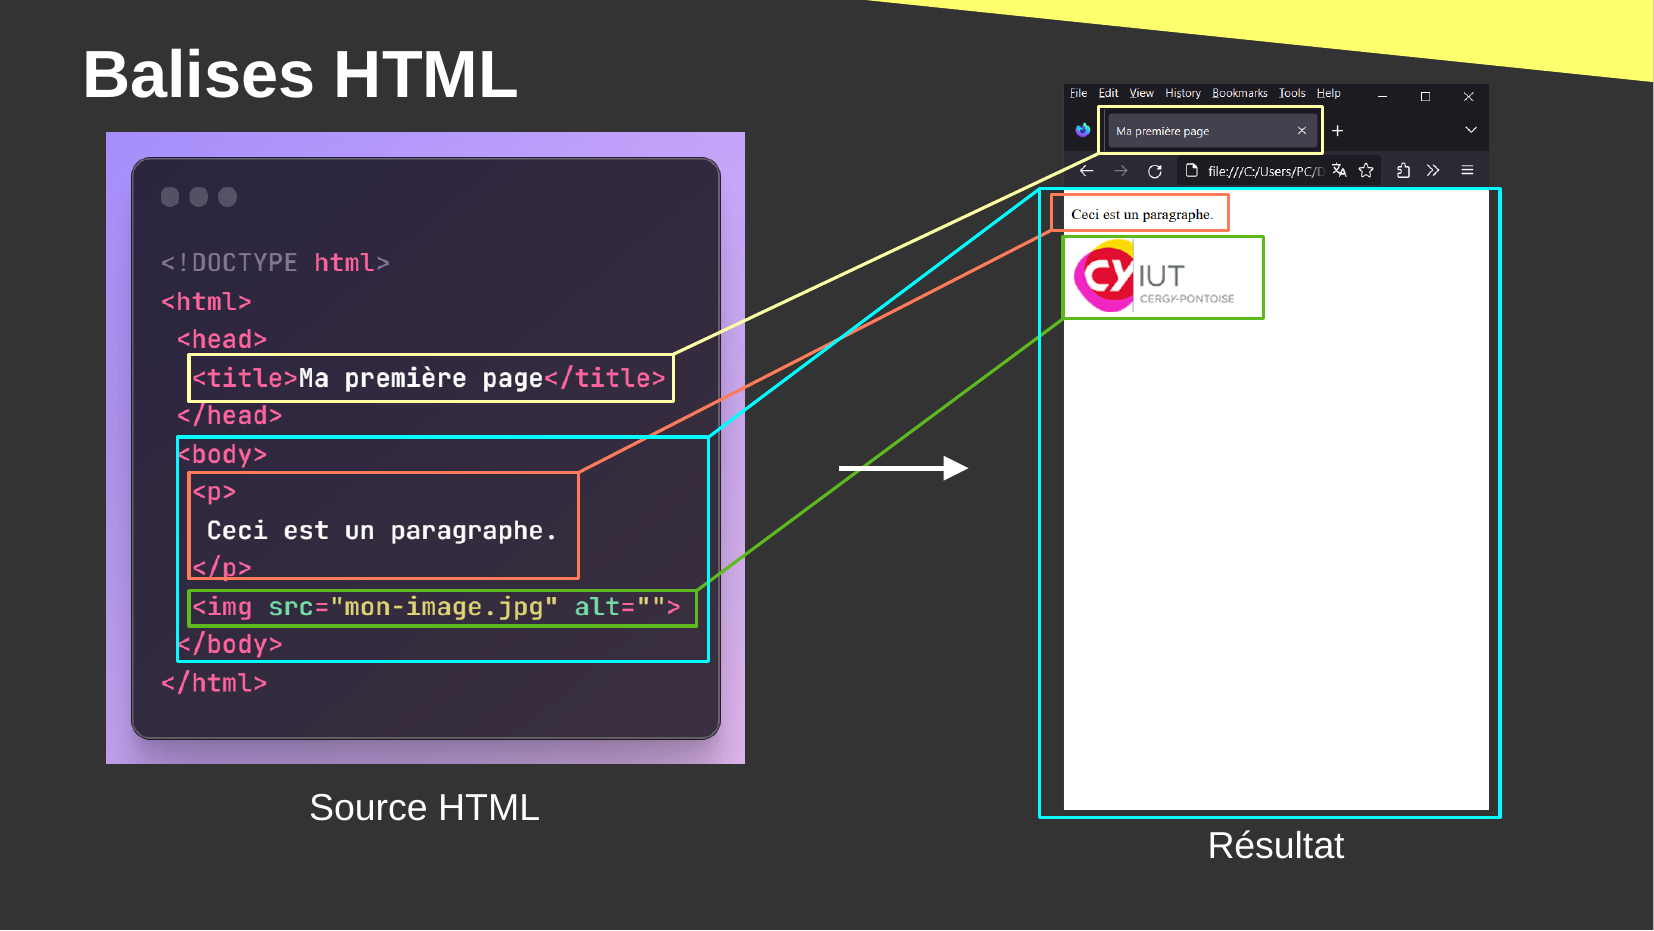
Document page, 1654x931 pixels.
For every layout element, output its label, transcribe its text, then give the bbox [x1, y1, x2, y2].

picture [1062, 82, 1489, 187]
text_box Source HTML [259, 779, 590, 837]
picture [1062, 190, 1489, 811]
picture [710, 413, 745, 578]
picture [191, 356, 672, 400]
picture [1062, 196, 1227, 229]
picture [1065, 238, 1262, 317]
picture [106, 132, 745, 764]
text_box [865, 0, 1654, 83]
picture [1100, 108, 1321, 152]
picture [179, 439, 707, 660]
title Balises HTML [82, 36, 1571, 114]
picture [658, 390, 745, 435]
picture [191, 592, 695, 624]
picture [191, 474, 577, 577]
text_box Résultat [1111, 819, 1441, 875]
